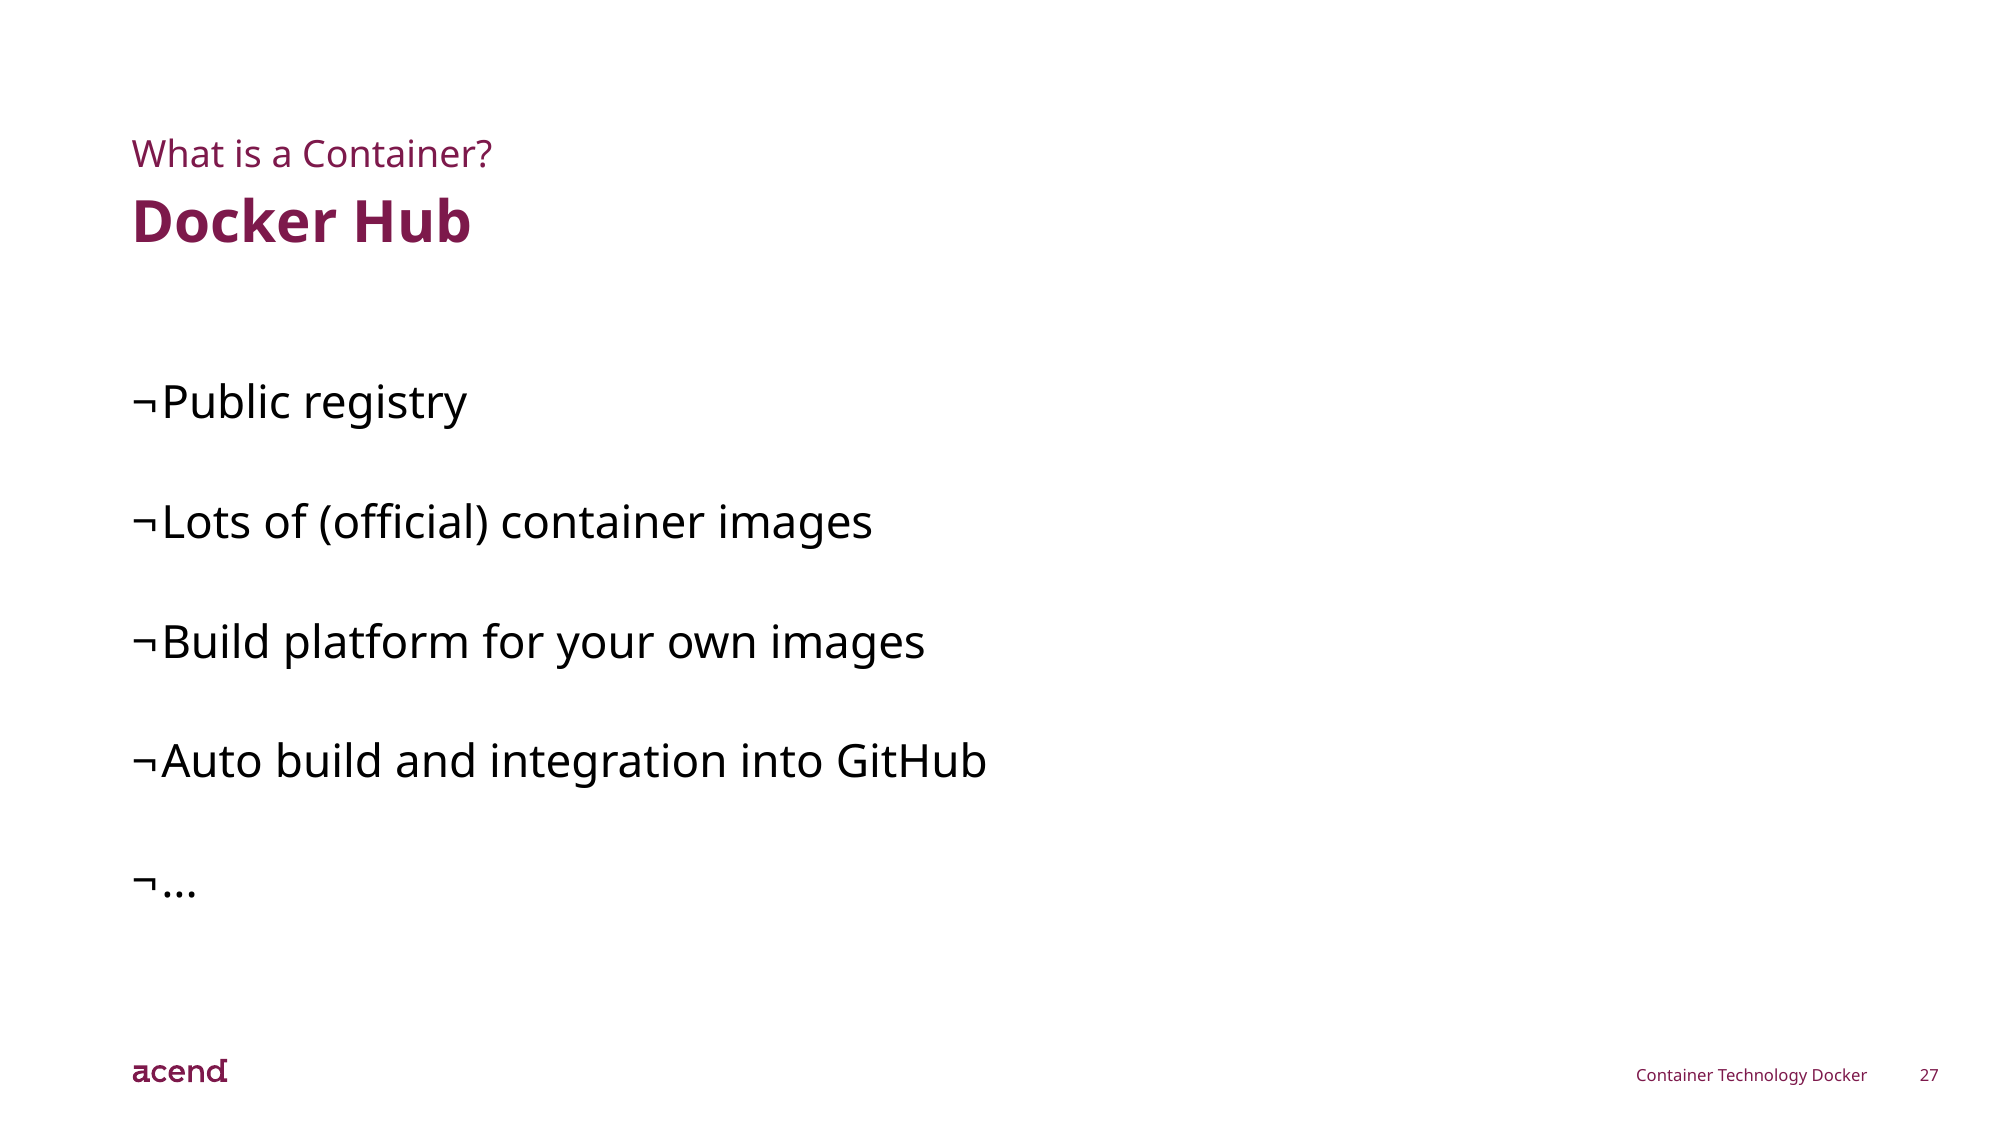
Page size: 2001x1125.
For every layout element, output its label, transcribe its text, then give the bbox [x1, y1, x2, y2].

list Public registry Lots of (official) container images Build platform for your own images Auto build and integration into GitHub ... [131, 367, 1869, 1006]
title Docker Hub [131, 184, 1869, 332]
list What is a Container? [131, 125, 1869, 184]
